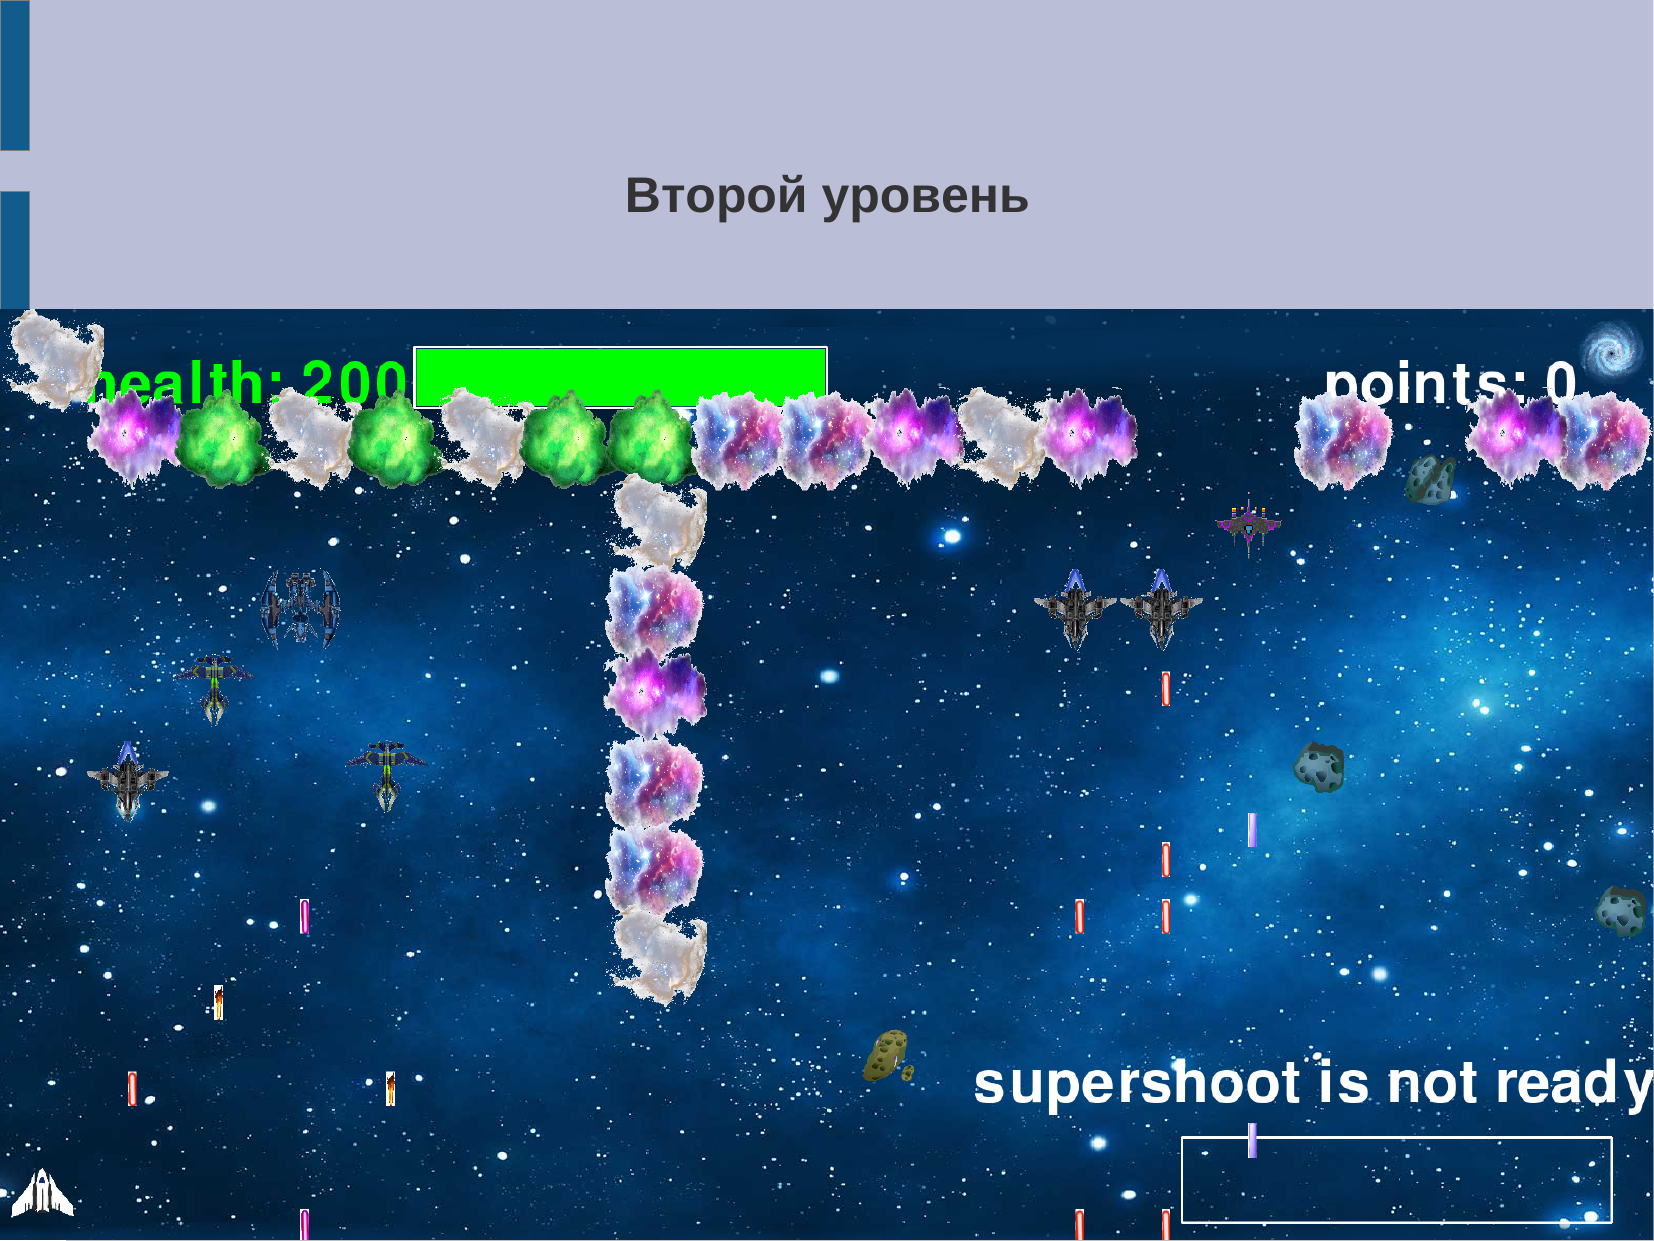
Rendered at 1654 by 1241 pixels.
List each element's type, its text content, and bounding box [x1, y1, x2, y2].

title Второй уровень [121, 91, 1534, 299]
picture [0, 309, 1654, 1240]
